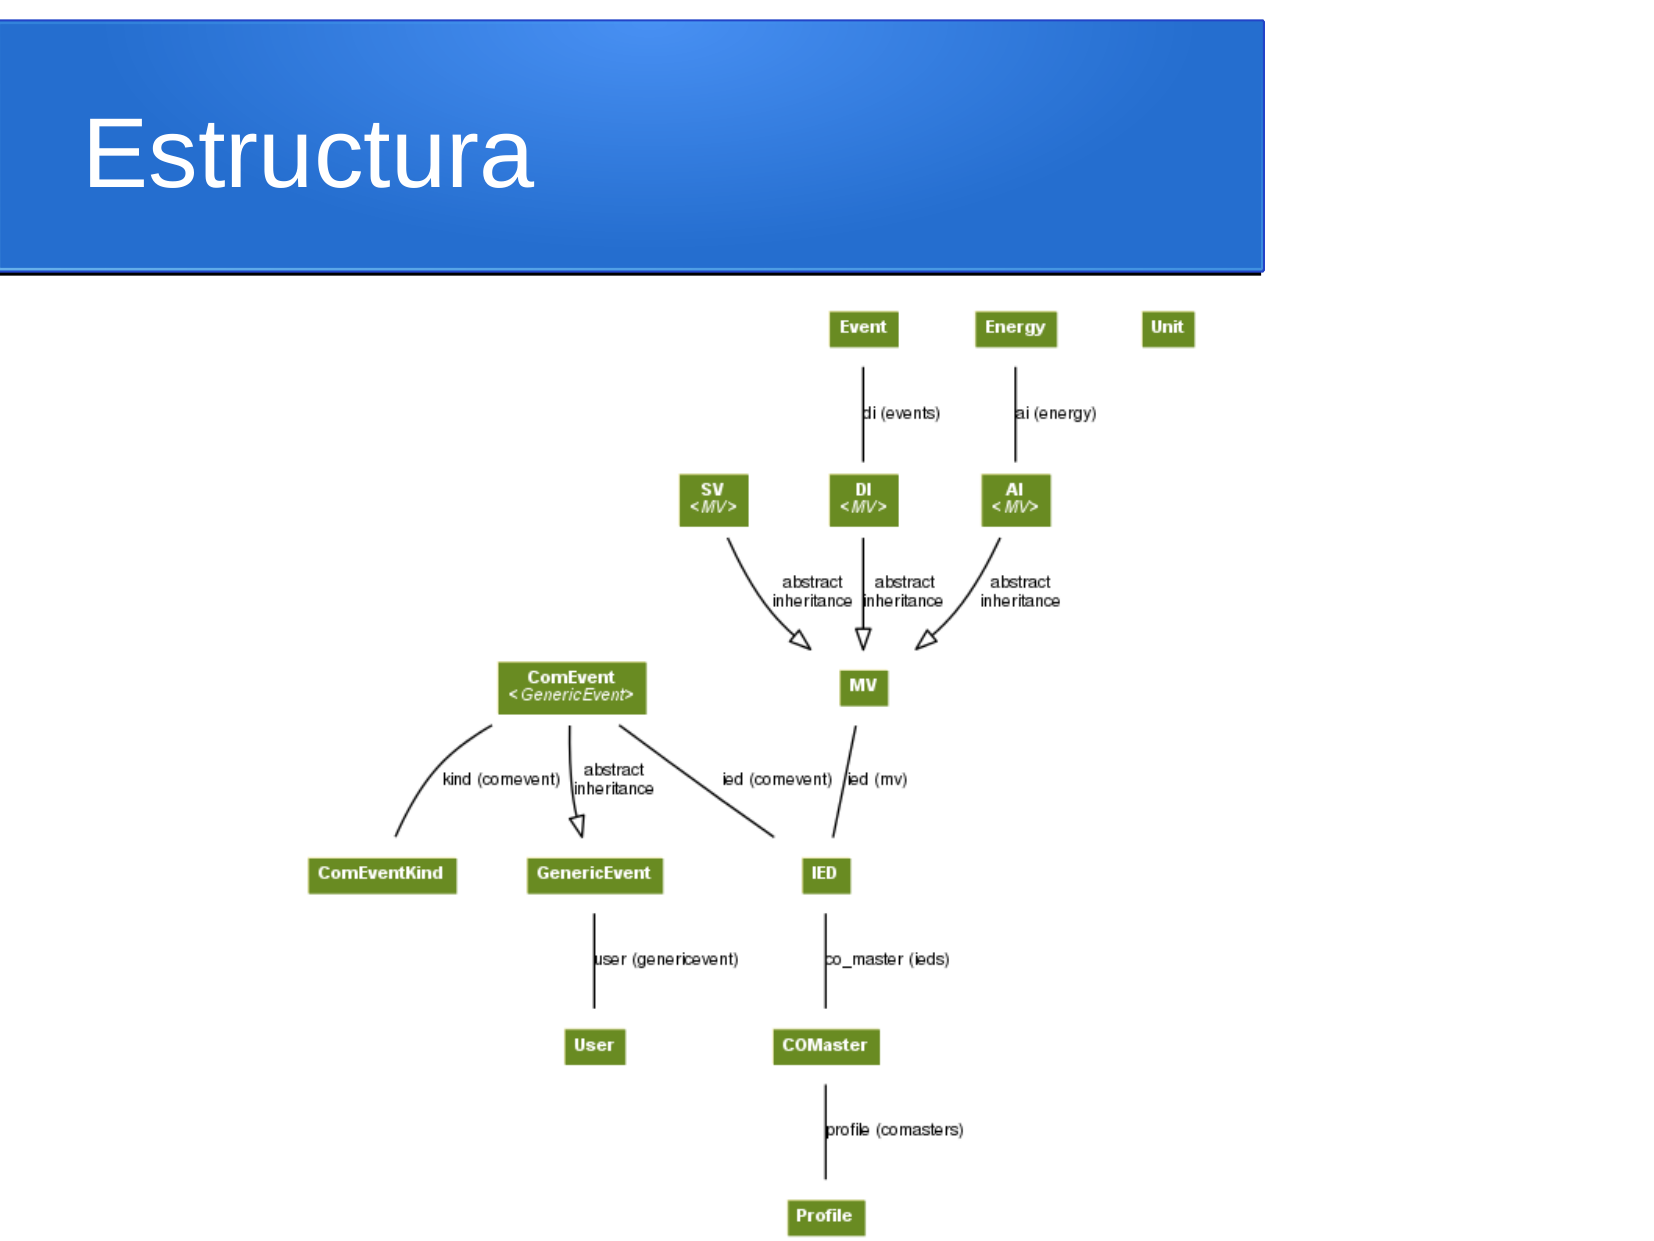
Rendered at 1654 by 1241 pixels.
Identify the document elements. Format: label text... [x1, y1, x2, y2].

title Estructura [82, 49, 1250, 257]
picture [283, 283, 1232, 1241]
